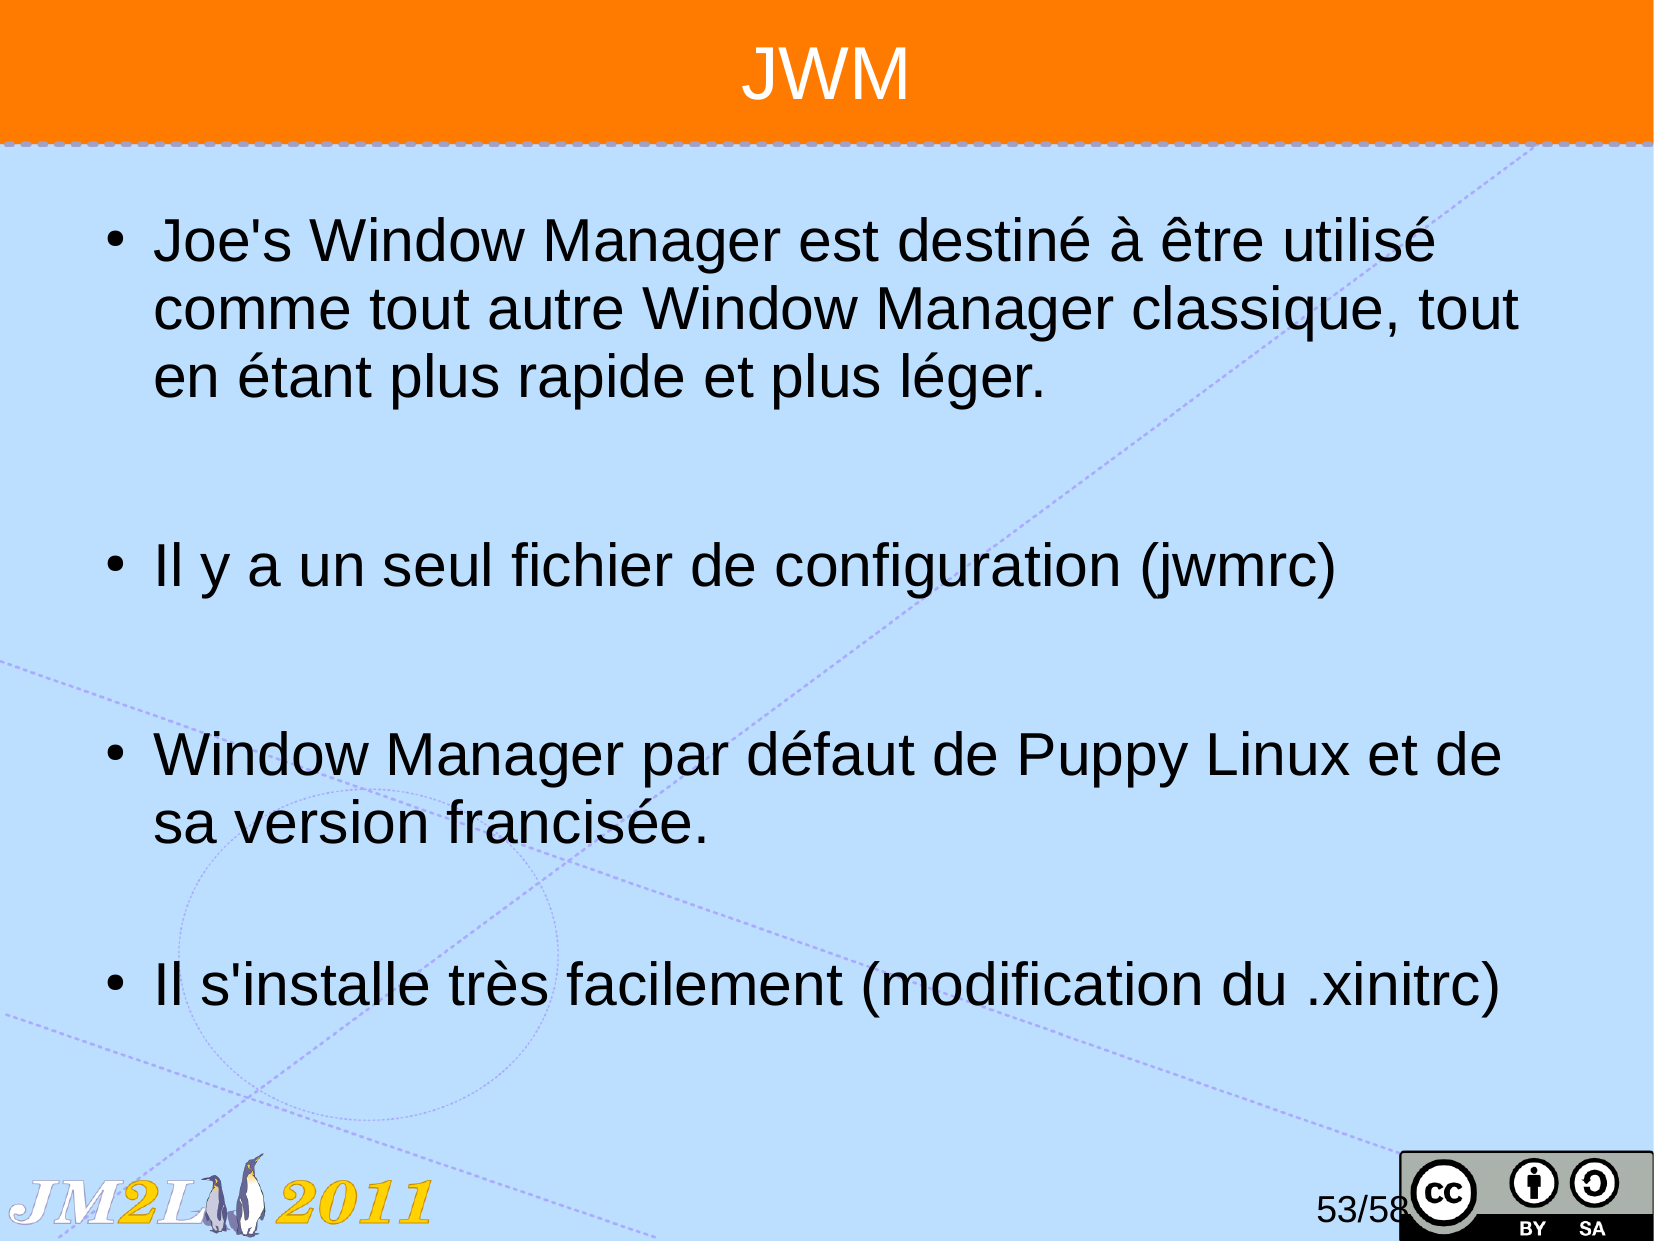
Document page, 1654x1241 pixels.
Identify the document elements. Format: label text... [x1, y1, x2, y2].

picture [0, 0, 1654, 1241]
list Joe's Window Manager est destiné à être utilisé comme tout autre Window Manager classique, tout en étant plus rapide et plus léger. Il y a un seul fichier de configuration (jwmrc) Window Manager par défaut de Puppy Linux et de sa version francisée. Il s'installe très facilement (modification du .xinitrc) [88, 206, 1577, 1026]
title JWM [29, 0, 1625, 148]
